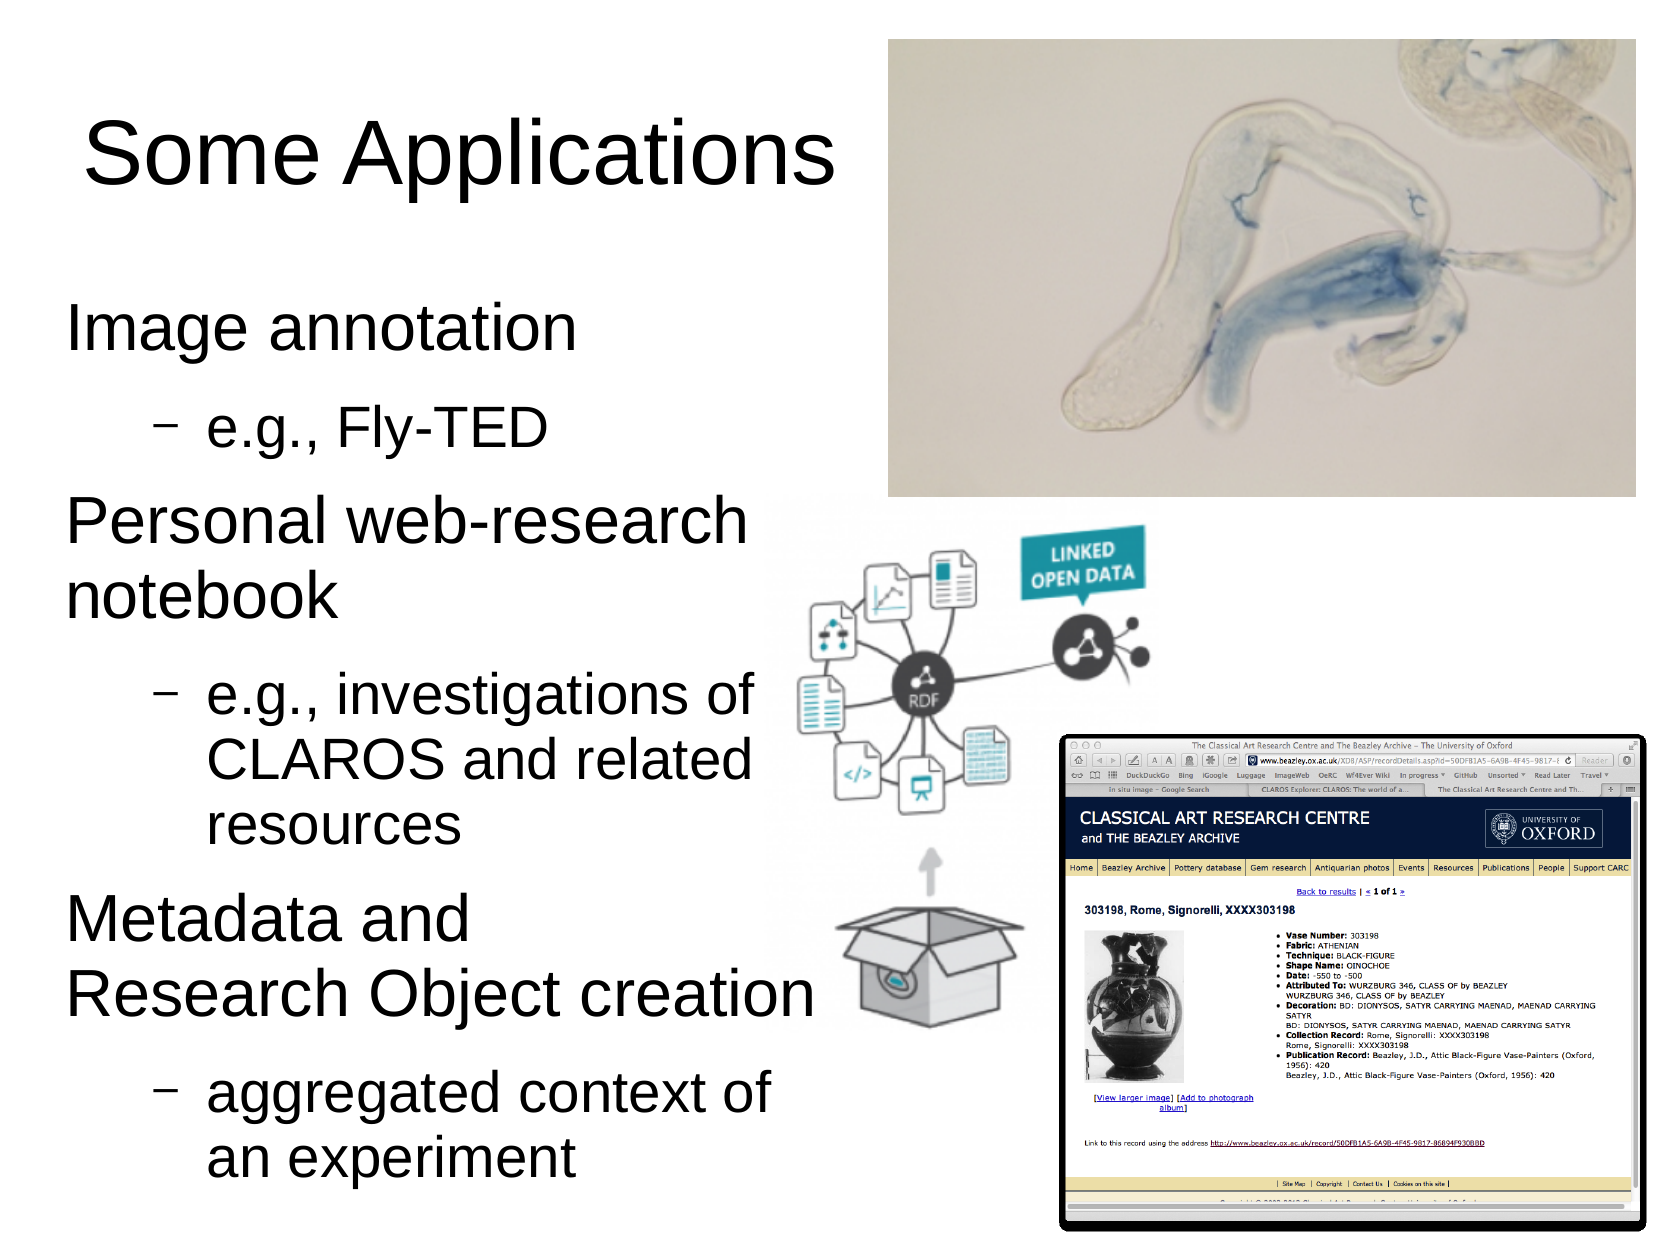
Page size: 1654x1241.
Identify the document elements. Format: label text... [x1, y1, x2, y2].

list Image annotation e.g., Fly-TED Personal web-research notebook e.g., investigations of CLAROS and related resources Metadata and Research Object creation aggregated context of an experiment [64, 290, 869, 1189]
picture [869, 39, 1648, 1234]
title Some Applications [82, 49, 1571, 257]
